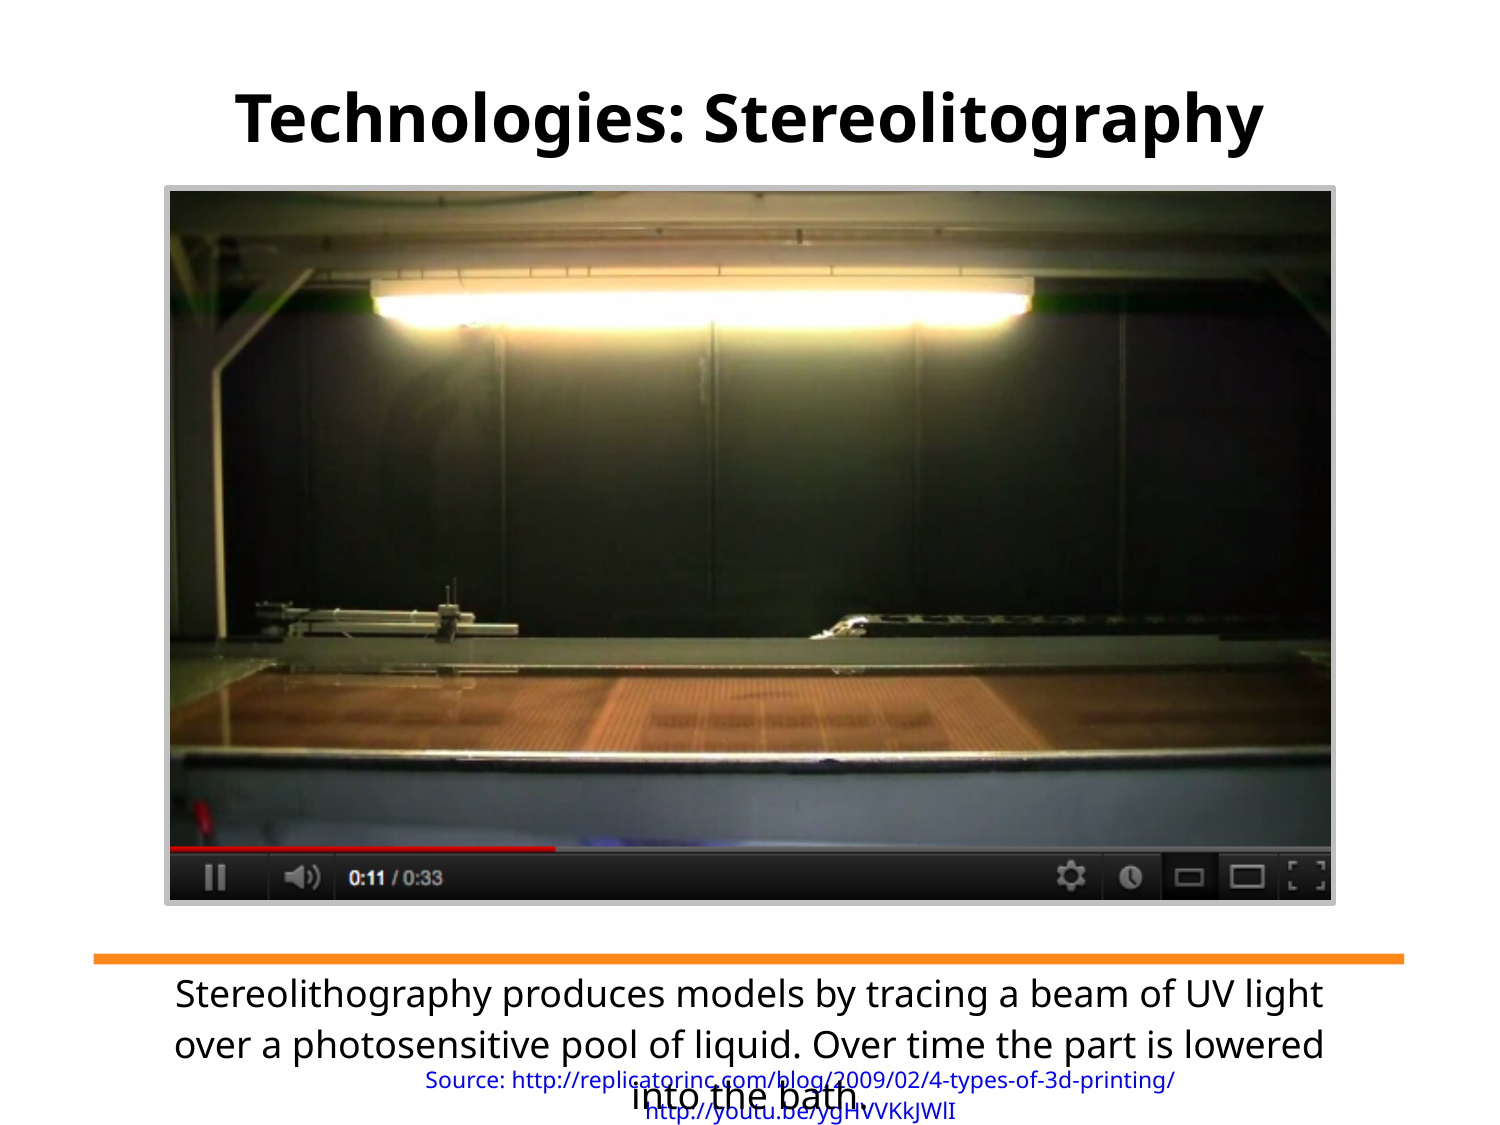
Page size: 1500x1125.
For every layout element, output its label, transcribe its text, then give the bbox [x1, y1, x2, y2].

picture [0, 0, 1500, 1125]
text_box Source: http://replicatorinc.com/blog/2009/02/4-types-of-3d-printing/ http://youtu.be/ygHVVKkJWlI [410, 1064, 1090, 1123]
title Technologies: Stereolitography [75, 44, 1426, 188]
text_box Stereolithography produces models by tracing a beam of UV light over a photosensitive pool of liquid. Over time the part is lowered into the bath. [125, 960, 1375, 1064]
